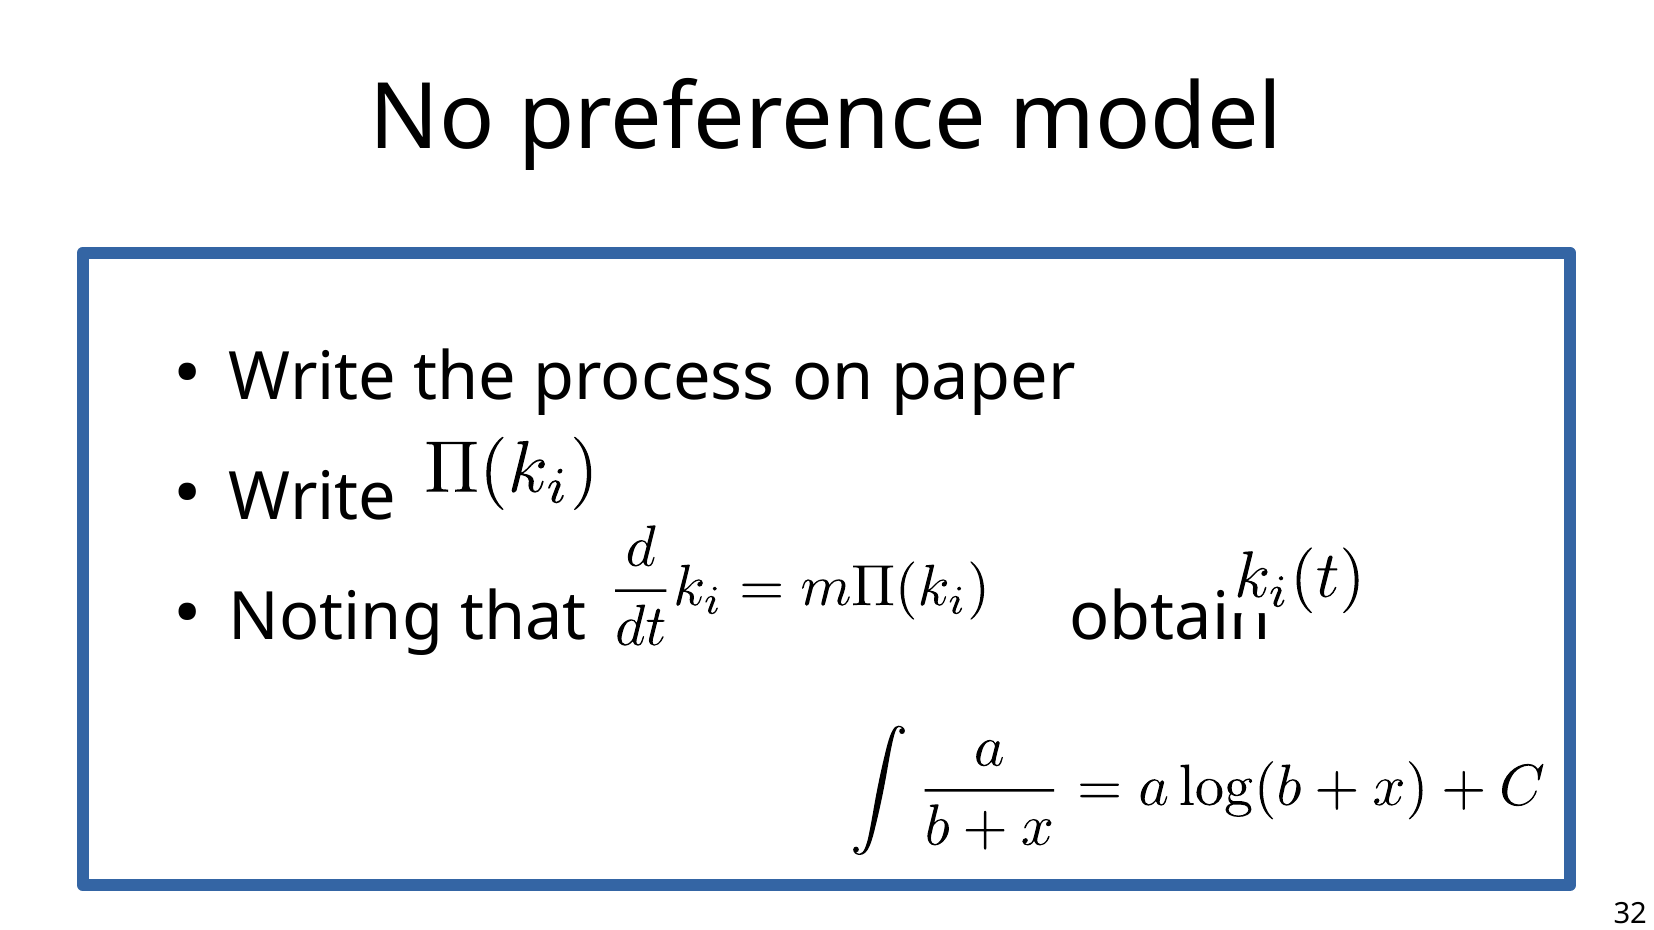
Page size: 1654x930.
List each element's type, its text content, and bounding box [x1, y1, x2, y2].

text_box [849, 725, 1546, 856]
title No preference model [82, 1, 1571, 225]
text_box [1234, 547, 1366, 614]
list Write the process on paper Write Noting that obtain [82, 252, 1571, 886]
text_box [615, 525, 990, 646]
text_box [424, 436, 599, 511]
